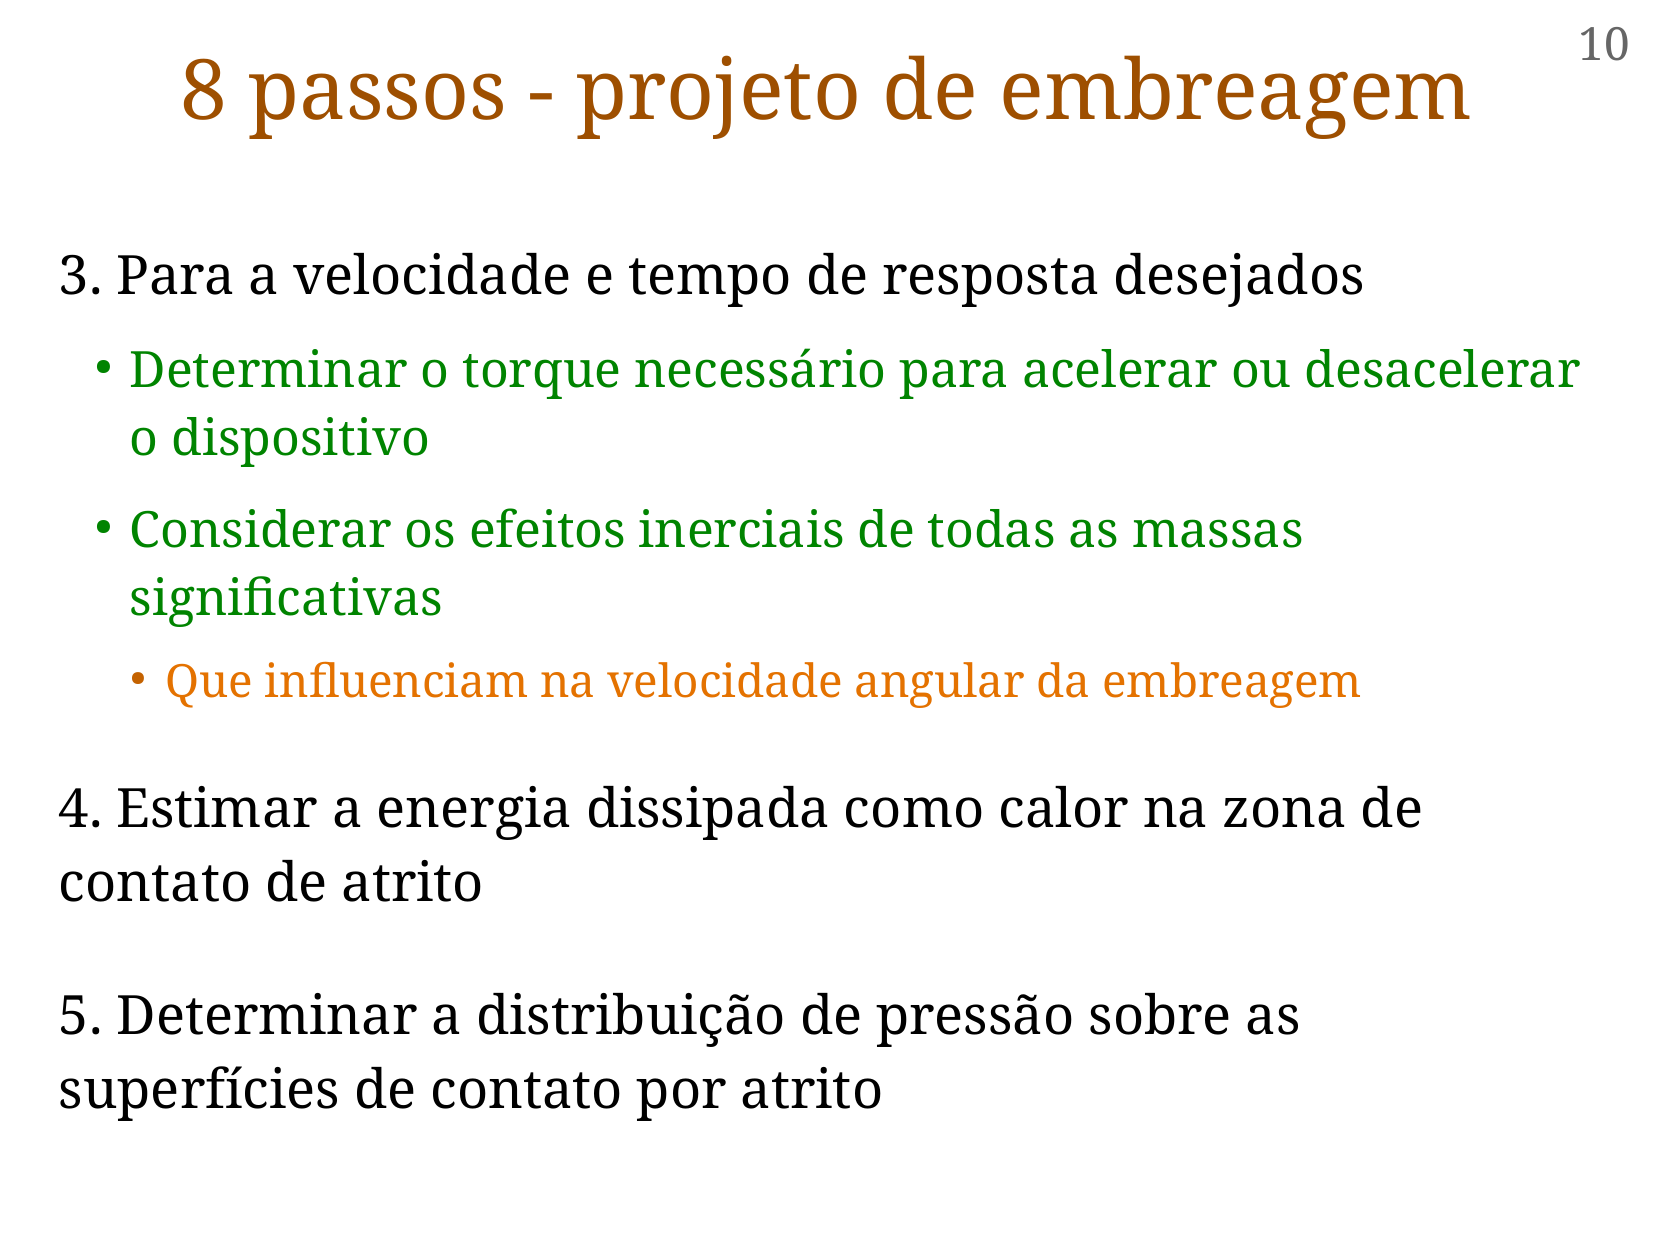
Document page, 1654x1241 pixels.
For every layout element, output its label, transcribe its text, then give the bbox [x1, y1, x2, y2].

list 3. Para a velocidade e tempo de resposta desejados Determinar o torque necessário para acelerar ou desacelerar o dispositivo Considerar os efeitos inerciais de todas as massas significativas Que influenciam na velocidade angular da embreagem 4. Estimar a energia dissipada como calor na zona de contato de atrito 5. Determinar a distribuição de pressão sobre as superfícies de contato por atrito [59, 236, 1595, 1211]
title 8 passos - projeto de embreagem [59, 29, 1595, 148]
